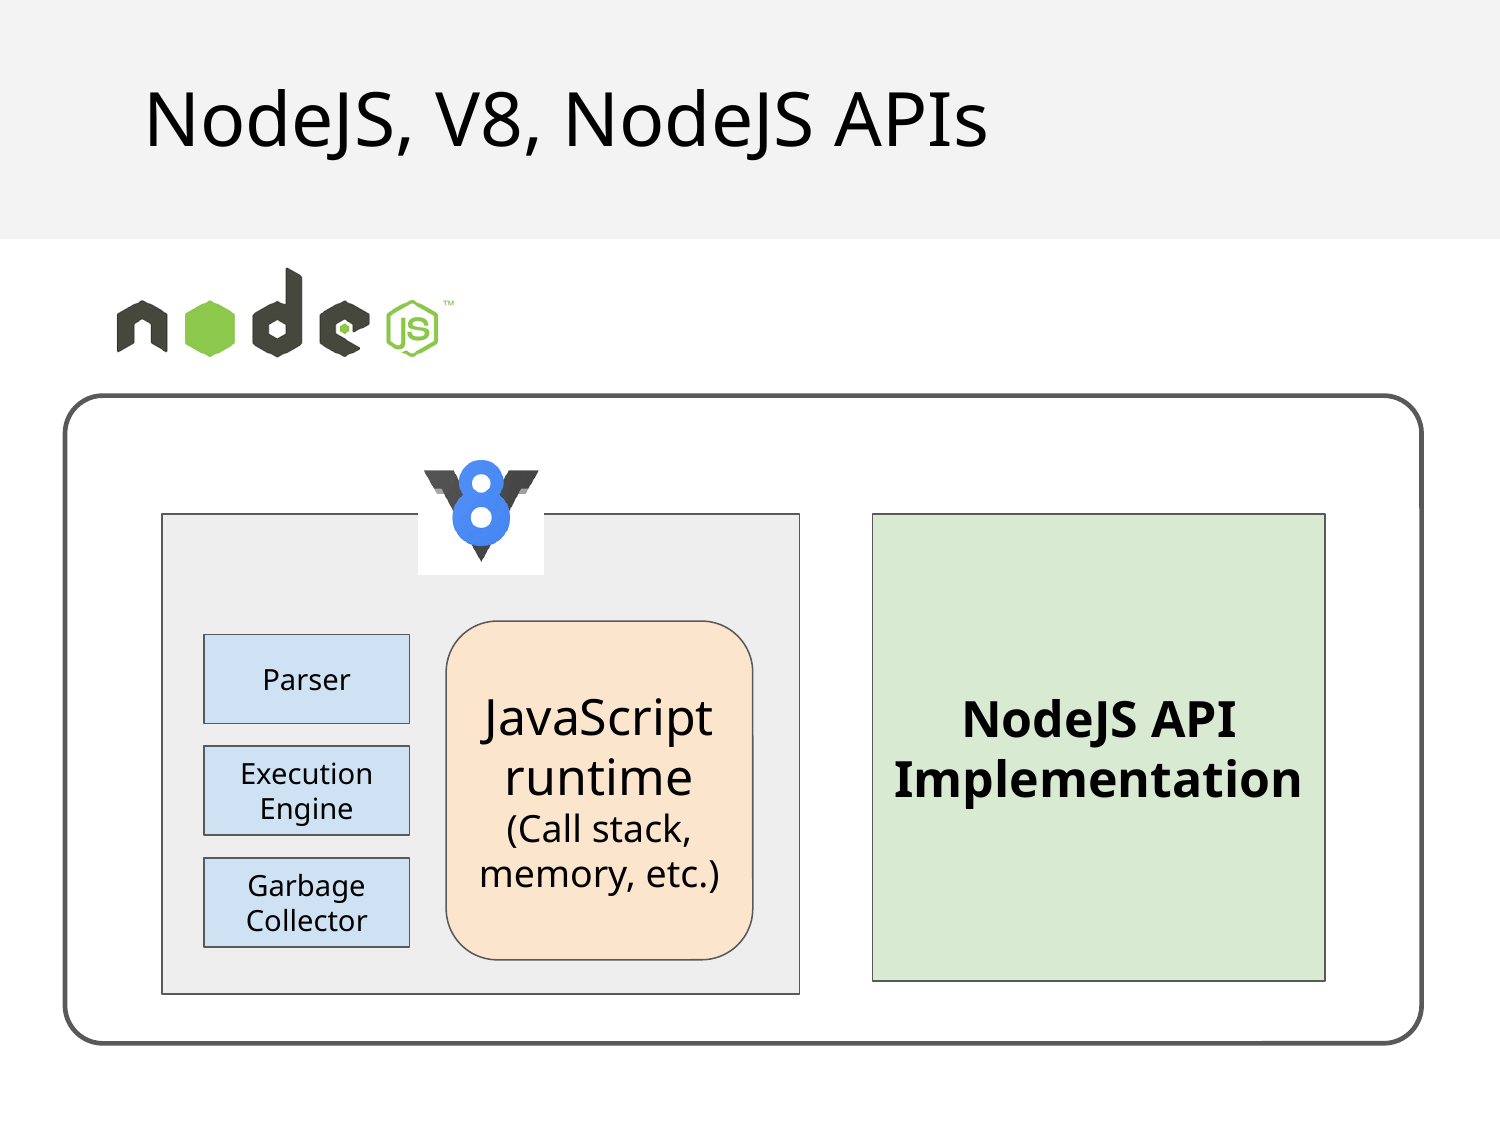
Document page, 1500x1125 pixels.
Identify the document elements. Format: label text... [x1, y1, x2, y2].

text_box Execution Engine [204, 745, 410, 835]
text_box [161, 514, 800, 994]
text_box Garbage Collector [204, 858, 410, 948]
picture [418, 449, 544, 576]
text_box JavaScript runtime (Call stack, memory, etc.) [446, 621, 753, 960]
text_box Parser [204, 634, 410, 724]
text_box NodeJS API Implementation [872, 513, 1326, 982]
title NodeJS, V8, NodeJS APIs [128, 56, 1372, 183]
picture [94, 253, 462, 379]
